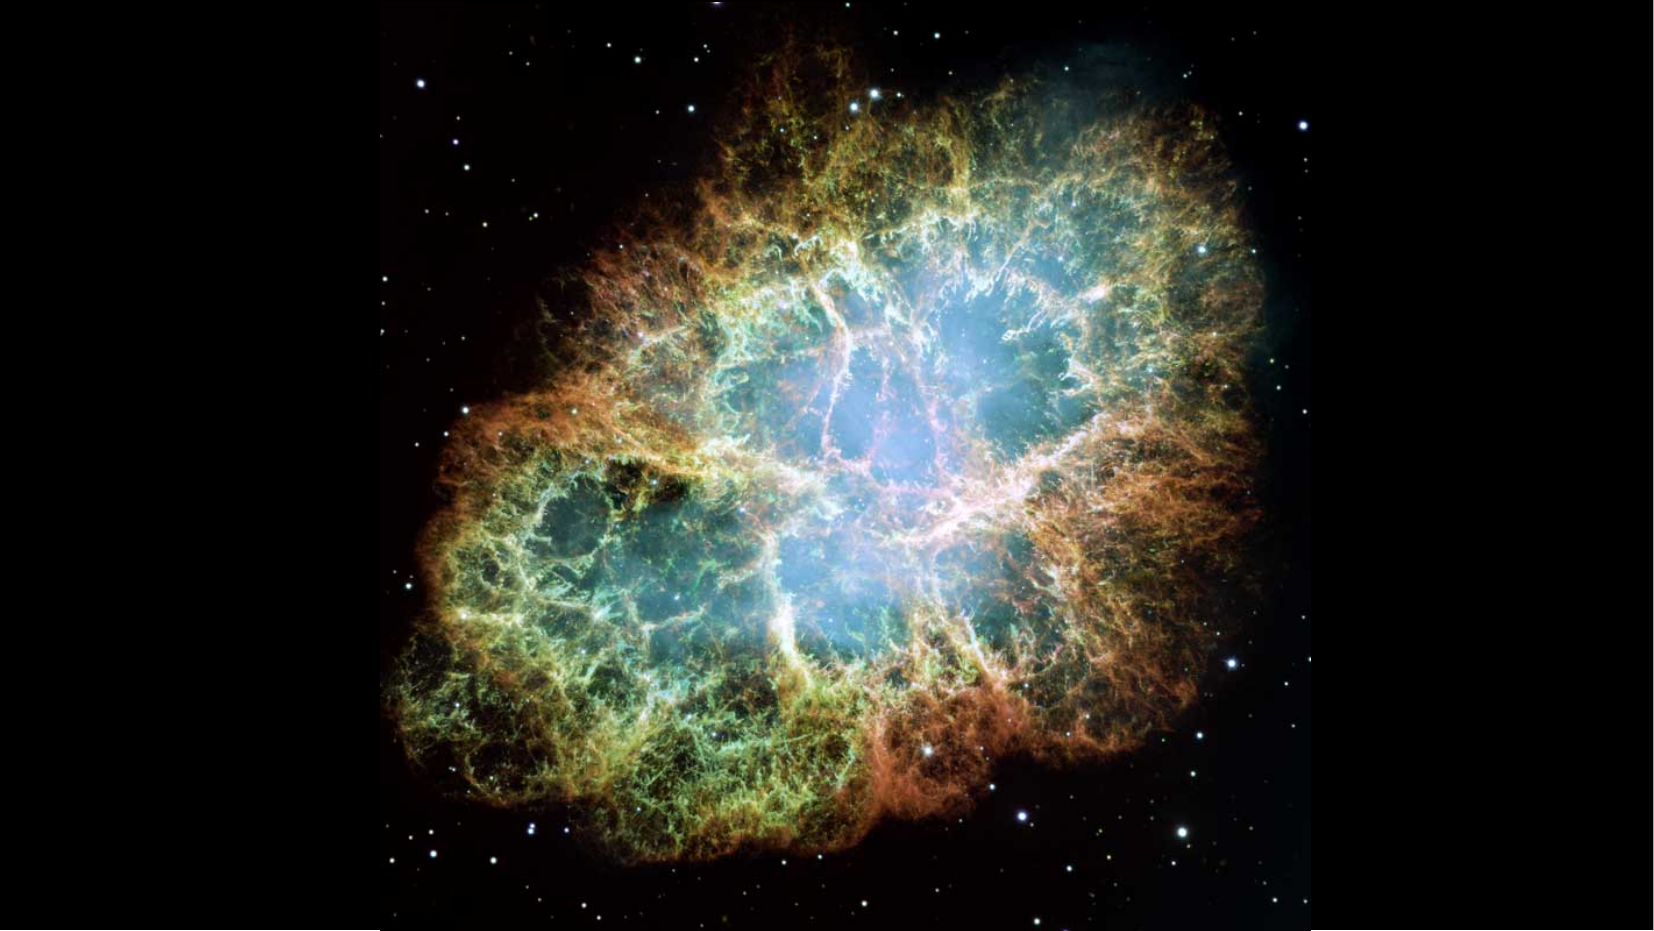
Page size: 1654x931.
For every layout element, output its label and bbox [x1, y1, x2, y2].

picture [380, 2, 1311, 931]
